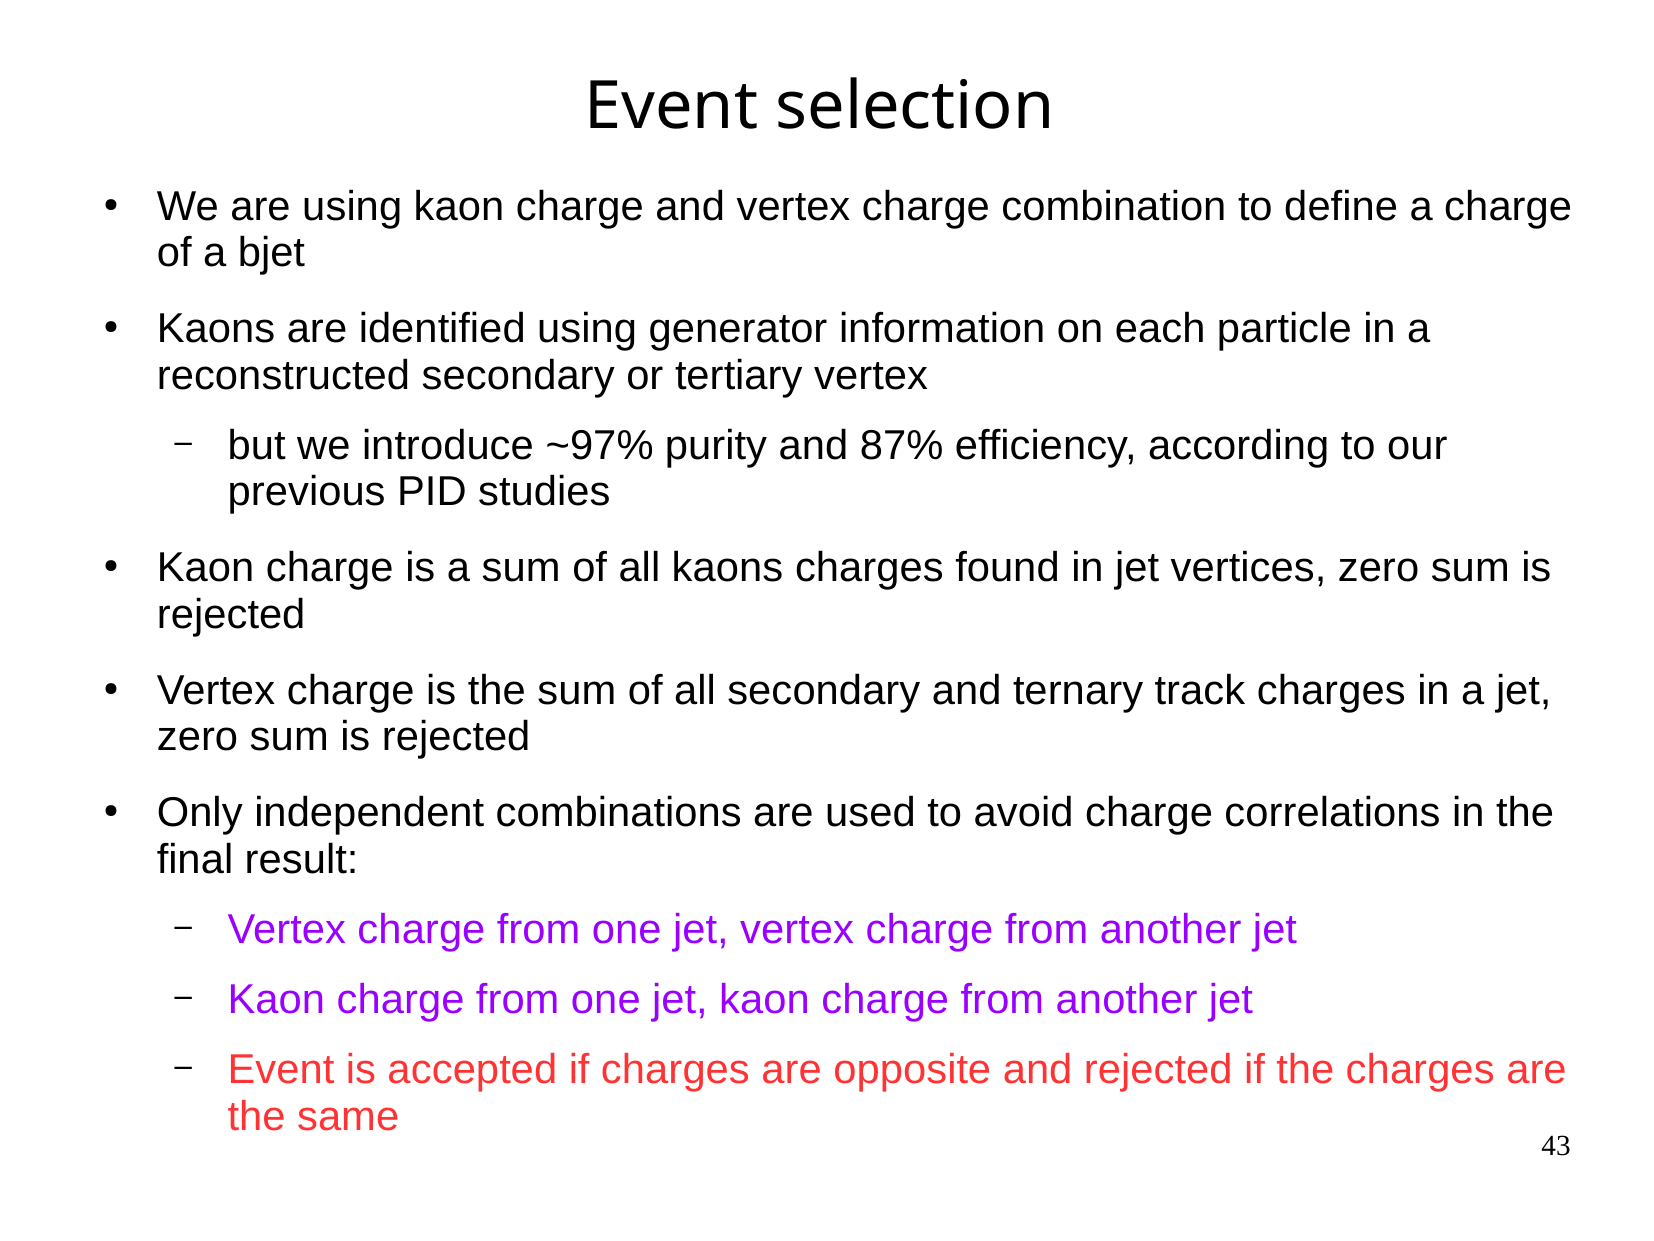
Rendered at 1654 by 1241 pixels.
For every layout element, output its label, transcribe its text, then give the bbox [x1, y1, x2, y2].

list We are using kaon charge and vertex charge combination to define a charge of a bjet Kaons are identified using generator information on each particle in a reconstructed secondary or tertiary vertex but we introduce ~97% purity and 87% efficiency, according to our previous PID studies Kaon charge is a sum of all kaons charges found in jet vertices, zero sum is rejected Vertex charge is the sum of all secondary and ternary track charges in a jet, zero sum is rejected Only independent combinations are used to avoid charge correlations in the final result: Vertex charge from one jet, vertex charge from another jet Kaon charge from one jet, kaon charge from another jet Event is accepted if charges are opposite and rejected if the charges are the same [85, 182, 1606, 1171]
title Event selection [85, 52, 1571, 153]
